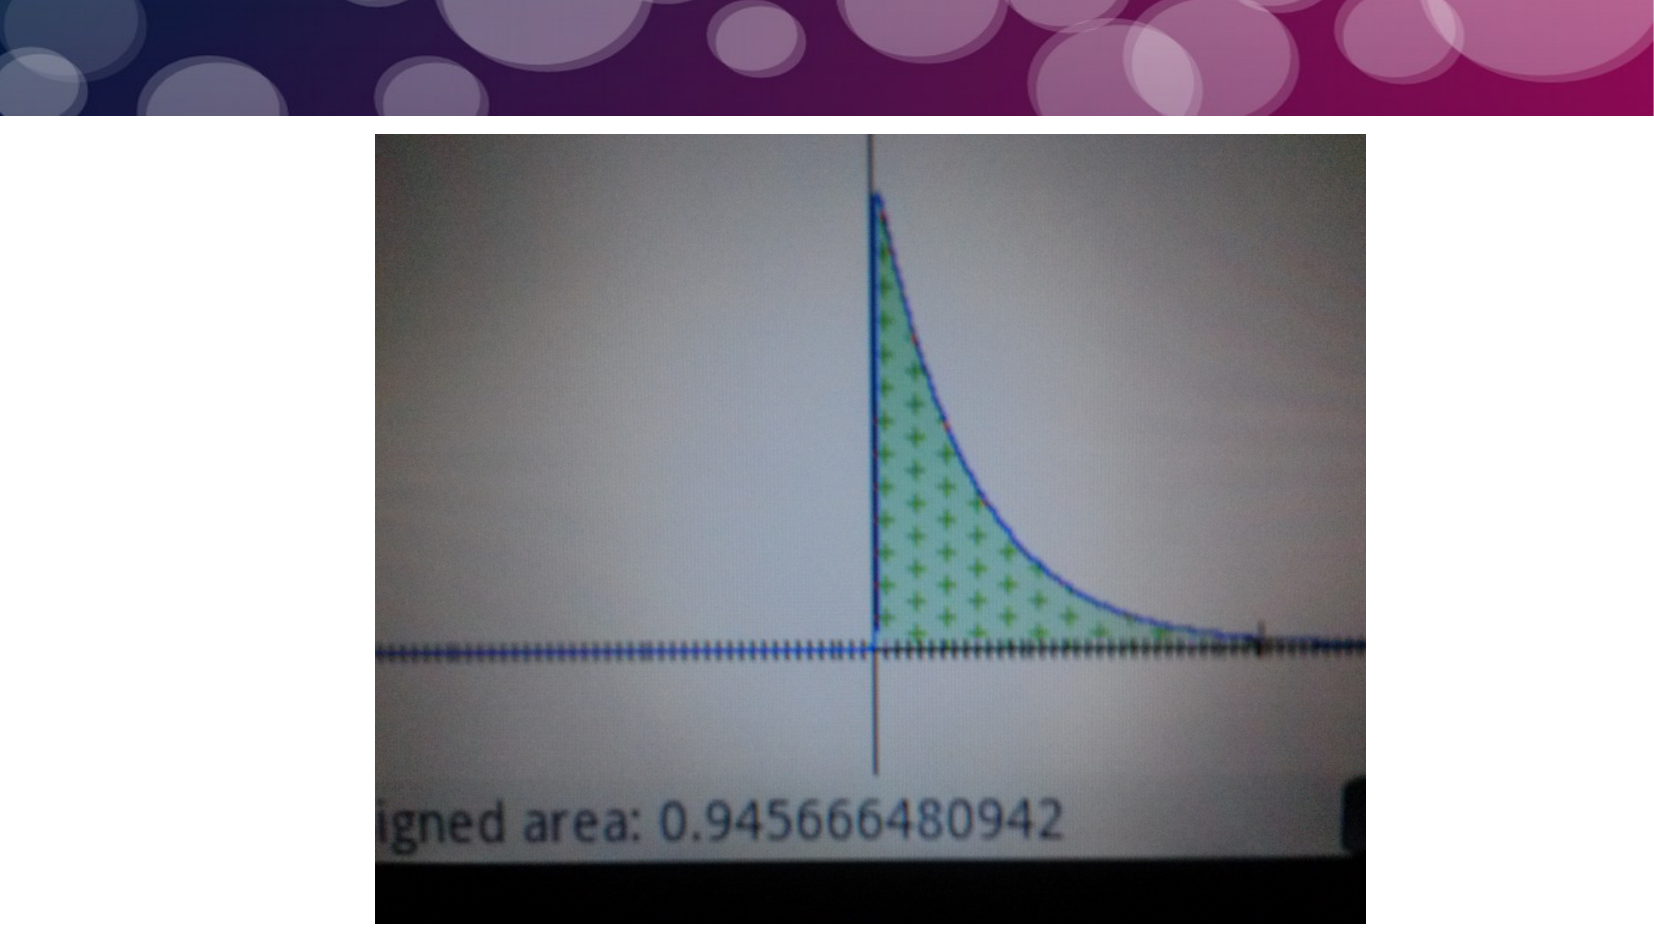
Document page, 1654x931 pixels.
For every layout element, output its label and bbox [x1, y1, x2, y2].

picture [375, 134, 1366, 924]
picture [0, 0, 1654, 116]
